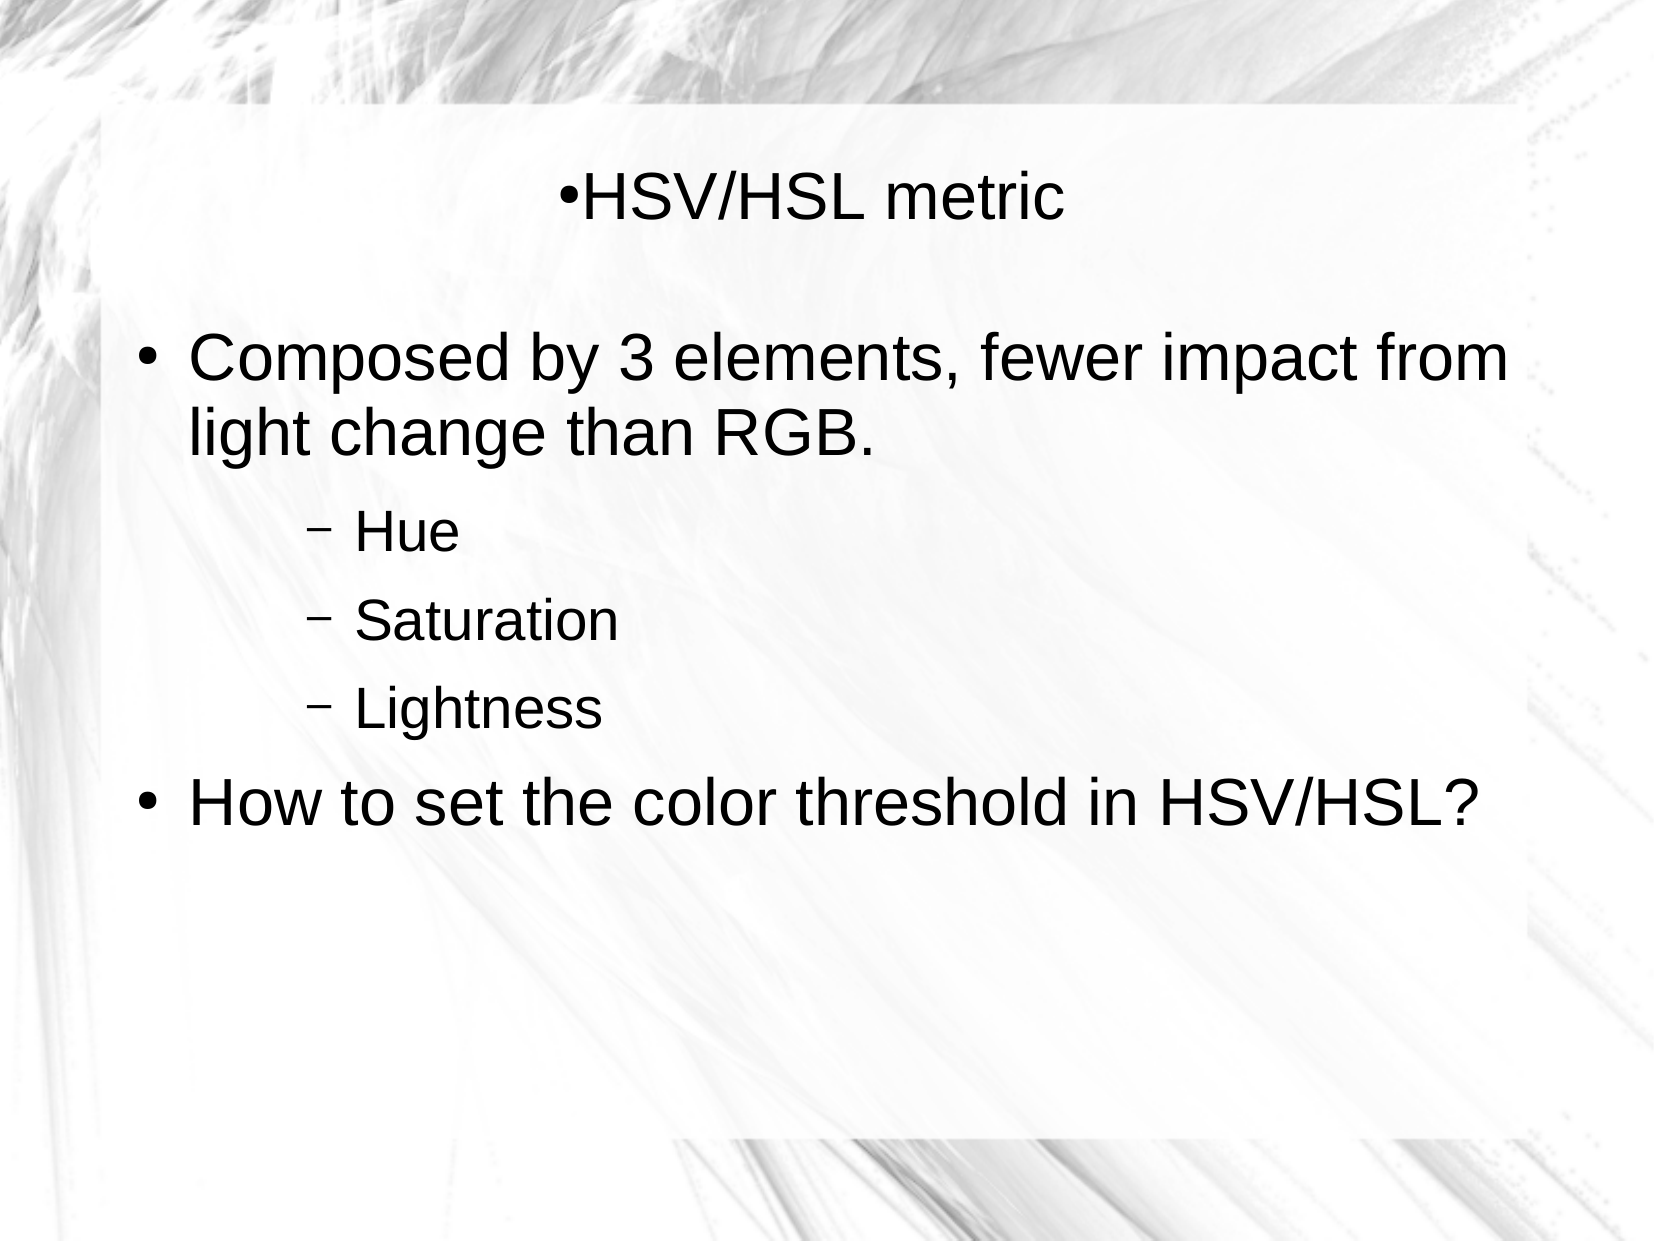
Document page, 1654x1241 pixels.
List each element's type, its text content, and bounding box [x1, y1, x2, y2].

picture [0, 0, 1654, 1241]
title HSV/HSL metric [118, 112, 1506, 281]
list Composed by 3 elements, fewer impact from light change than RGB. Hue Saturation Lightness How to set the color threshold in HSV/HSL? [118, 319, 1571, 945]
